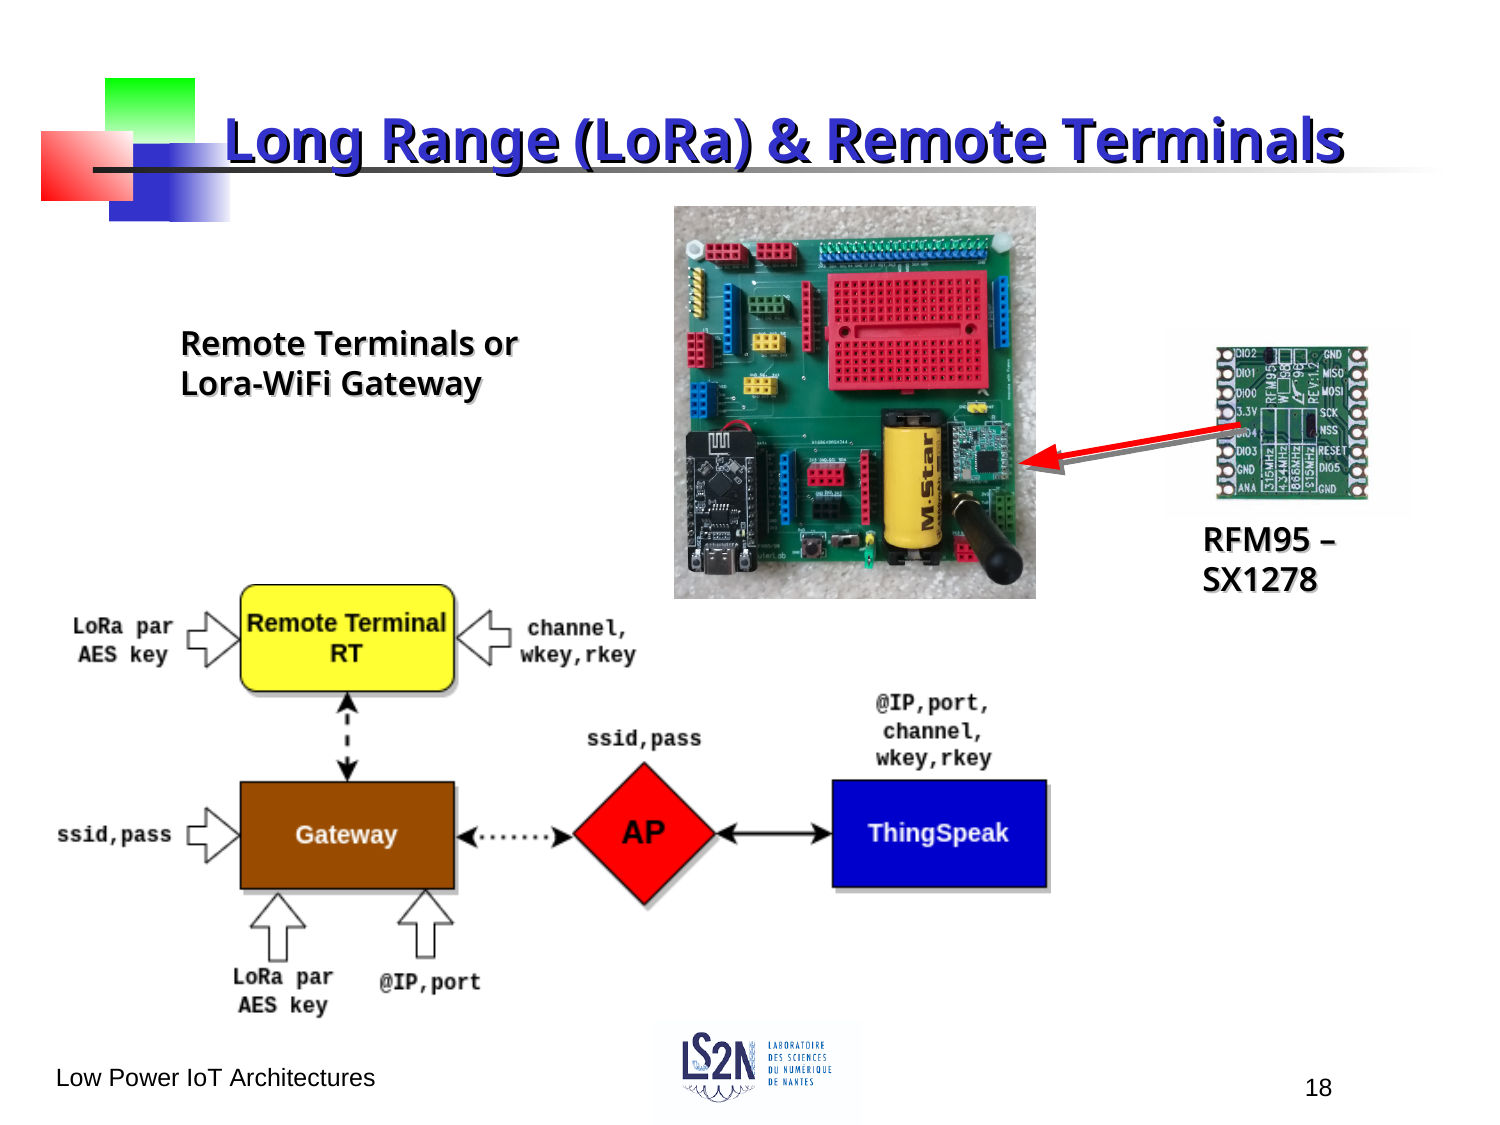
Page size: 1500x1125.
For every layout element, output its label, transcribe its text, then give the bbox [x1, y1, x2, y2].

picture [1164, 329, 1411, 519]
text_box Remote Terminals or Lora-WiFi Gateway [165, 314, 601, 410]
text_box RFM95 – SX1278 [1187, 510, 1411, 606]
title Long Range (LoRa) & Remote Terminals [193, 94, 1373, 180]
picture [57, 206, 1051, 1125]
